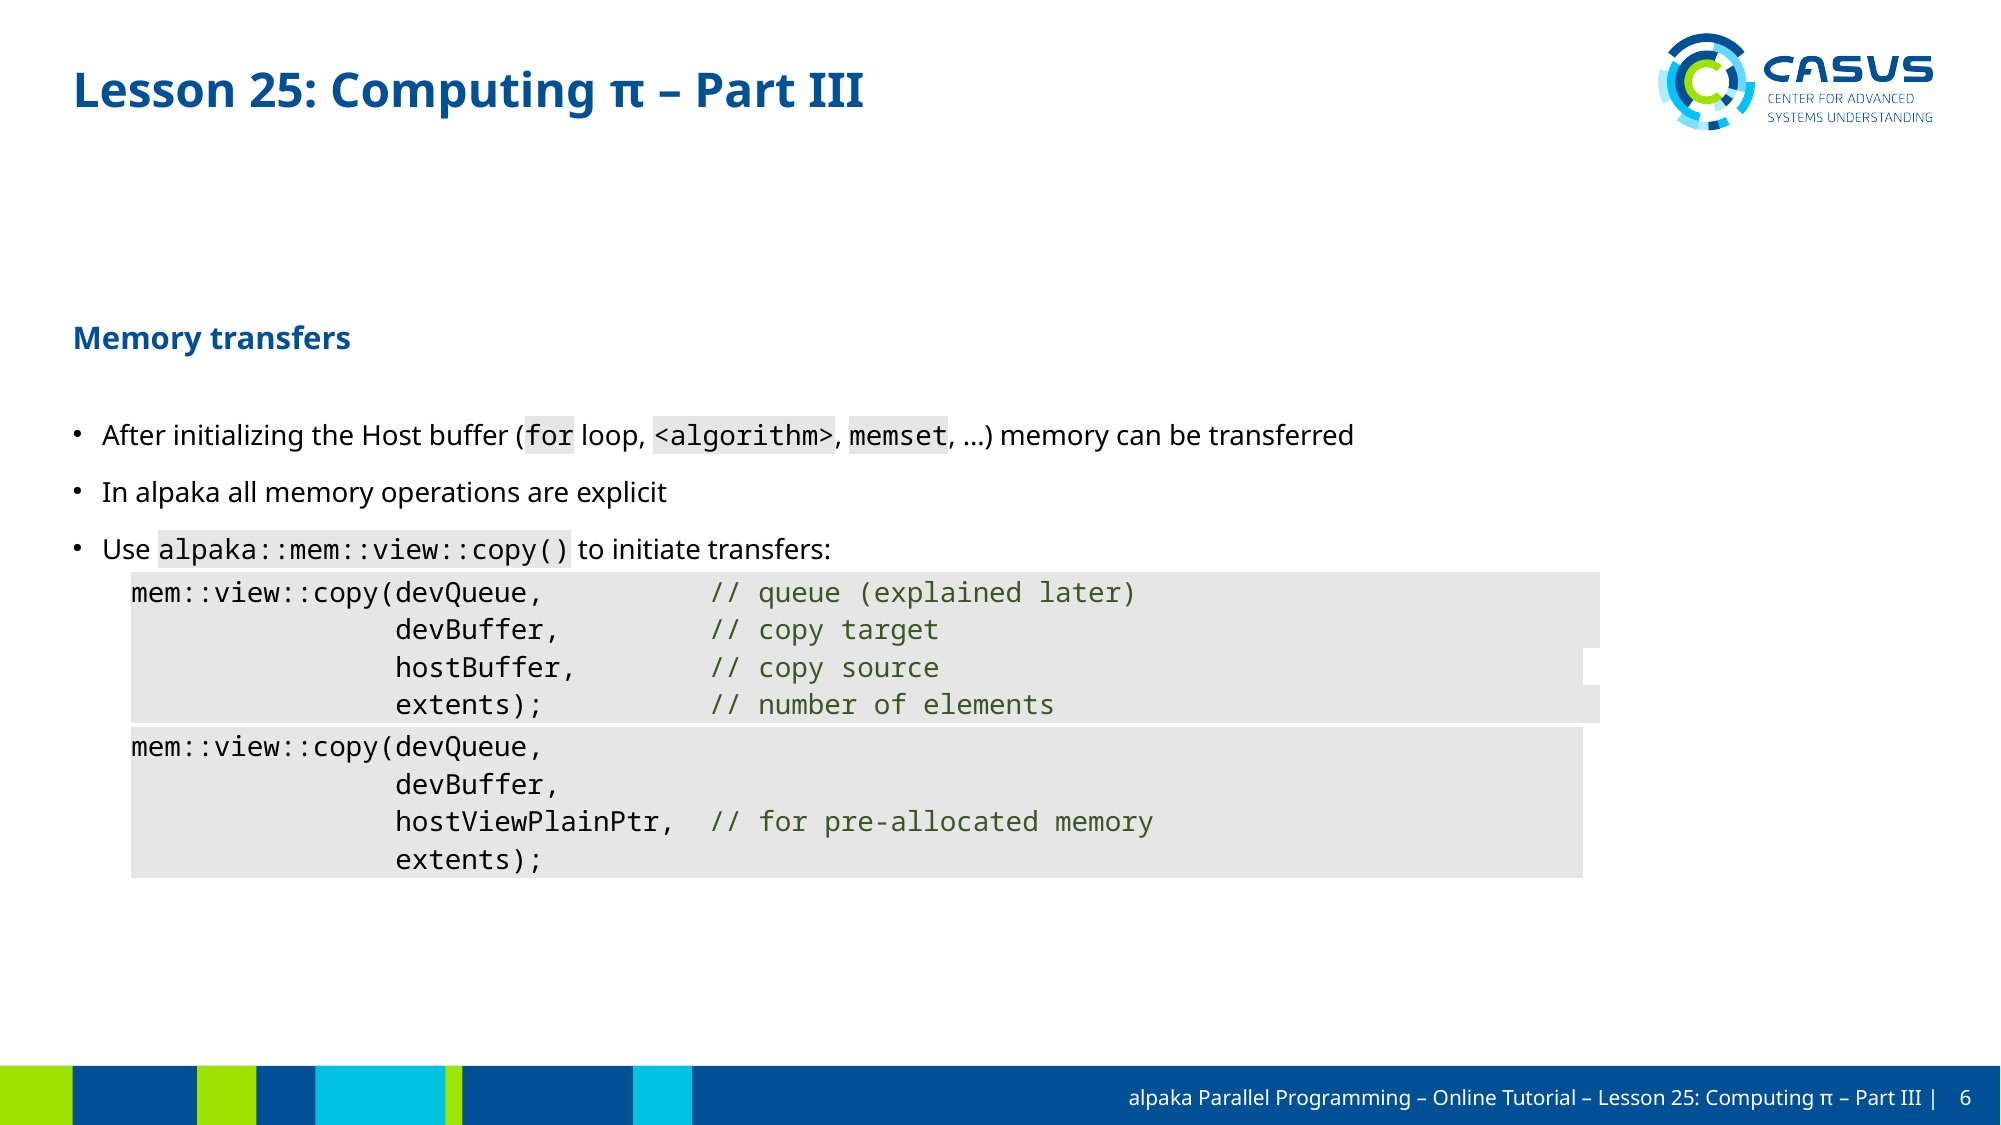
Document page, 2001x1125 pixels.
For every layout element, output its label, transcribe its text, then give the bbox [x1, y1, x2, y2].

picture [1658, 33, 1933, 131]
list Memory transfers After initializing the Host buffer (for loop, <algorithm>, memset, …) memory can be transferred In alpaka all memory operations are explicit Use alpaka::mem::view::copy() to initiate transfers: mem::view::copy(devQueue, // queue (explained later) devBuffer, // copy target hostBuffer, // copy source extents); // number of elements mem::view::copy(devQueue, devBuffer, hostViewPlainPtr, // for pre-allocated memory extents); [72, 316, 1620, 979]
title Lesson 25: Computing π – Part III [72, 54, 1620, 123]
